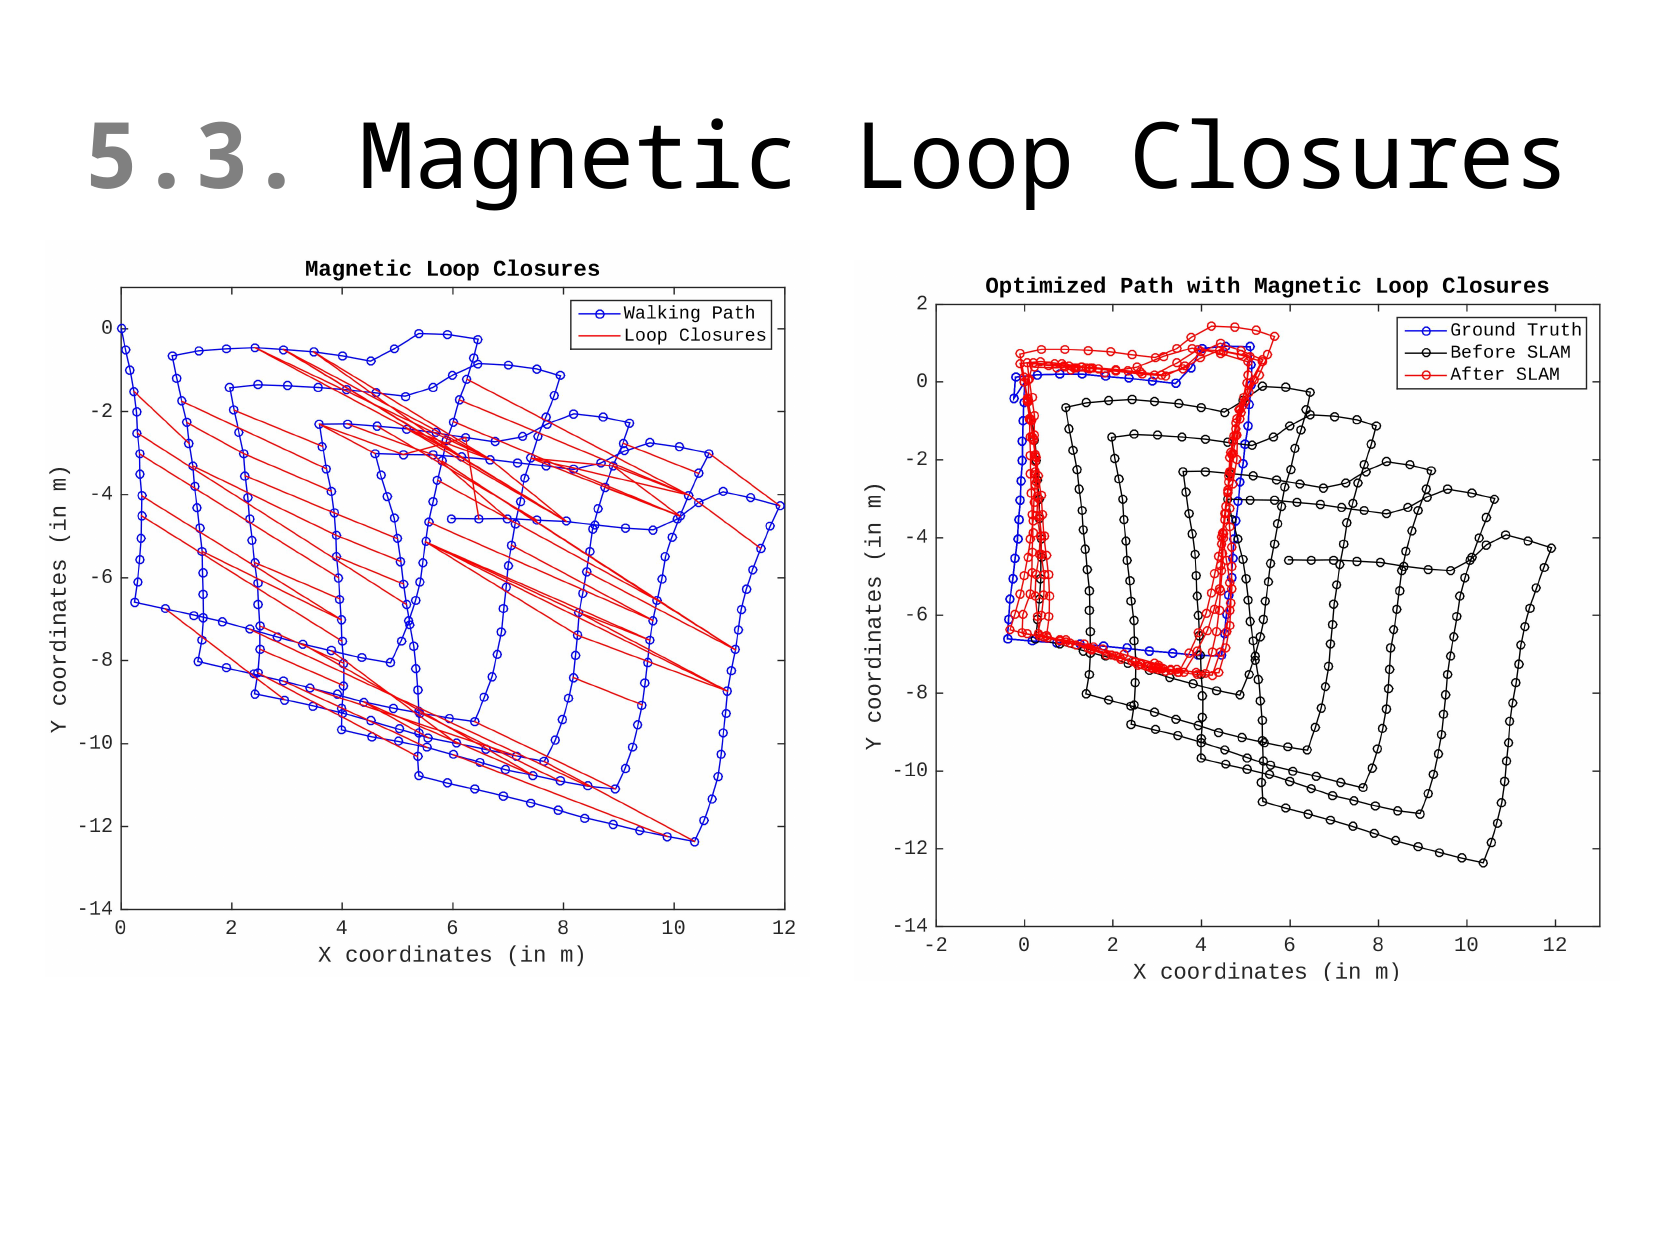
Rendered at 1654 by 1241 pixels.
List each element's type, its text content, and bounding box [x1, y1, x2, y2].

picture [45, 240, 810, 977]
picture [854, 260, 1620, 981]
title 5.3. Magnetic Loop Closures [82, 49, 1571, 257]
